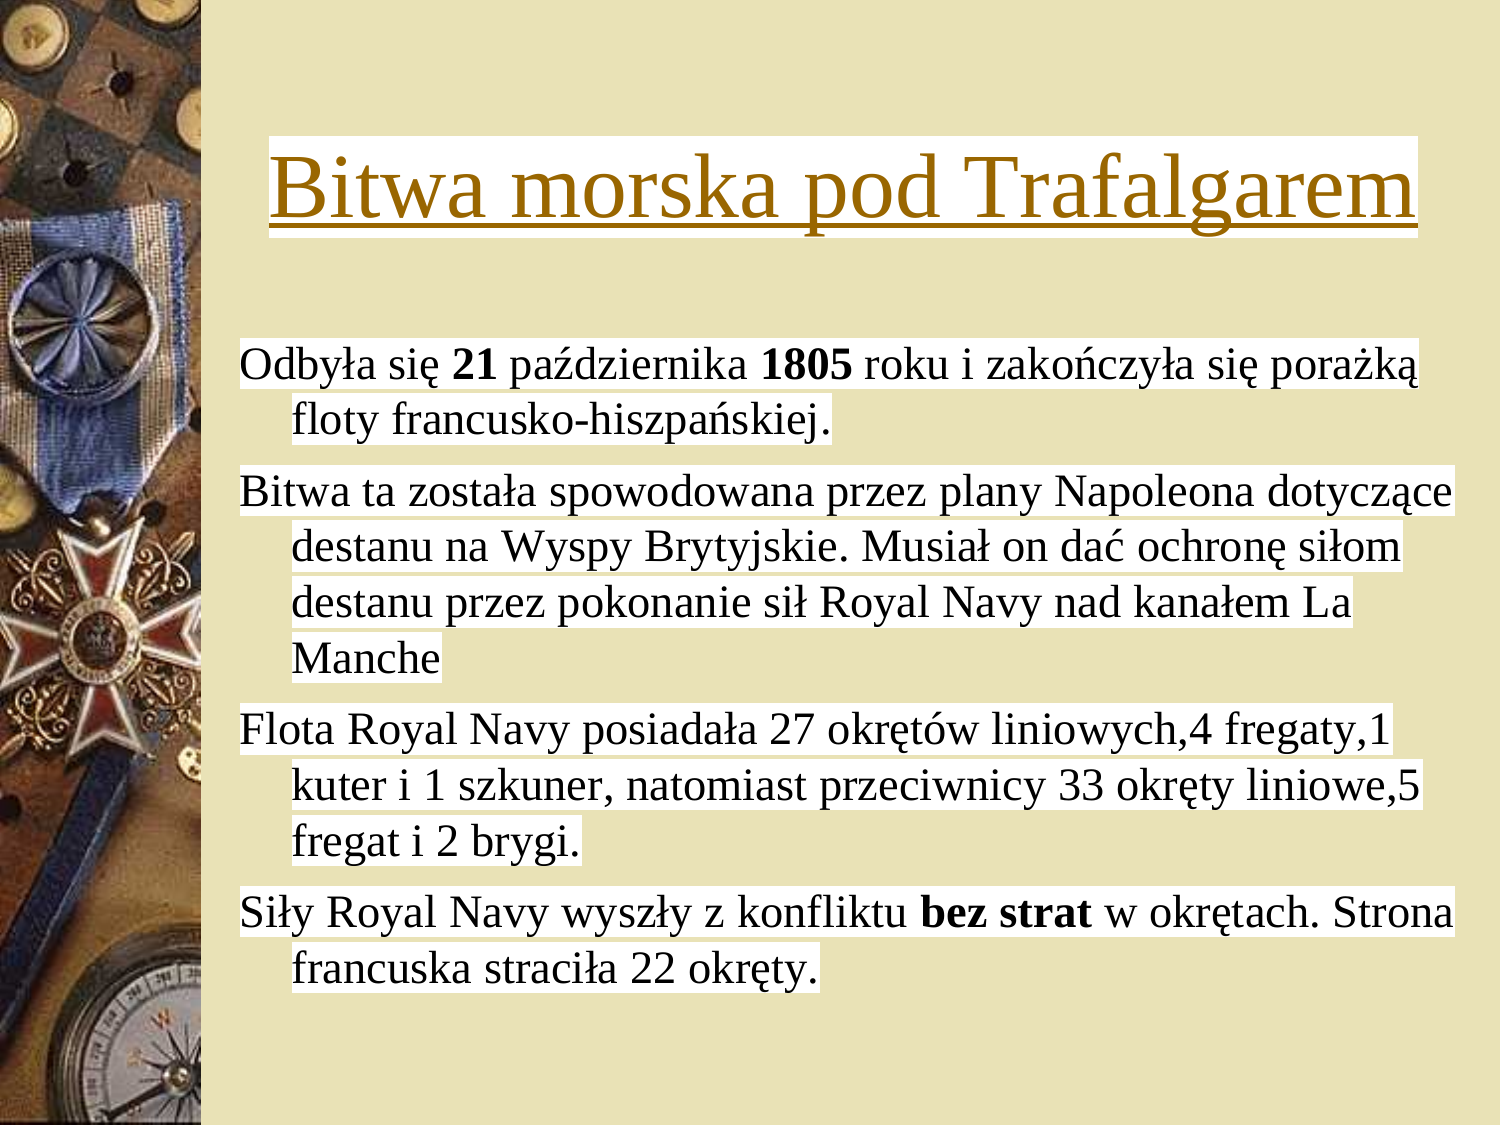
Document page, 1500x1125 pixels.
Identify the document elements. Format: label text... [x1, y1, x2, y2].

title Bitwa morska pod Trafalgarem [224, 87, 1463, 275]
list Odbyła się 21 października 1805 roku i zakończyła się porażką floty francusko-hiszpańskiej. Bitwa ta została spowodowana przez plany Napoleona dotyczące destanu na Wyspy Brytyjskie. Musiał on dać ochronę siłom destanu przez pokonanie sił Royal Navy nad kanałem La Manche Flota Royal Navy posiadała 27 okrętów liniowych,4 fregaty,1 kuter i 1 szkuner, natomiast przeciwnicy 33 okręty liniowe,5 fregat i 2 brygi. Siły Royal Navy wyszły z konfliktu bez strat w okrętach. Strona francuska straciła 22 okręty. [224, 324, 1475, 1000]
picture [0, 0, 201, 1125]
